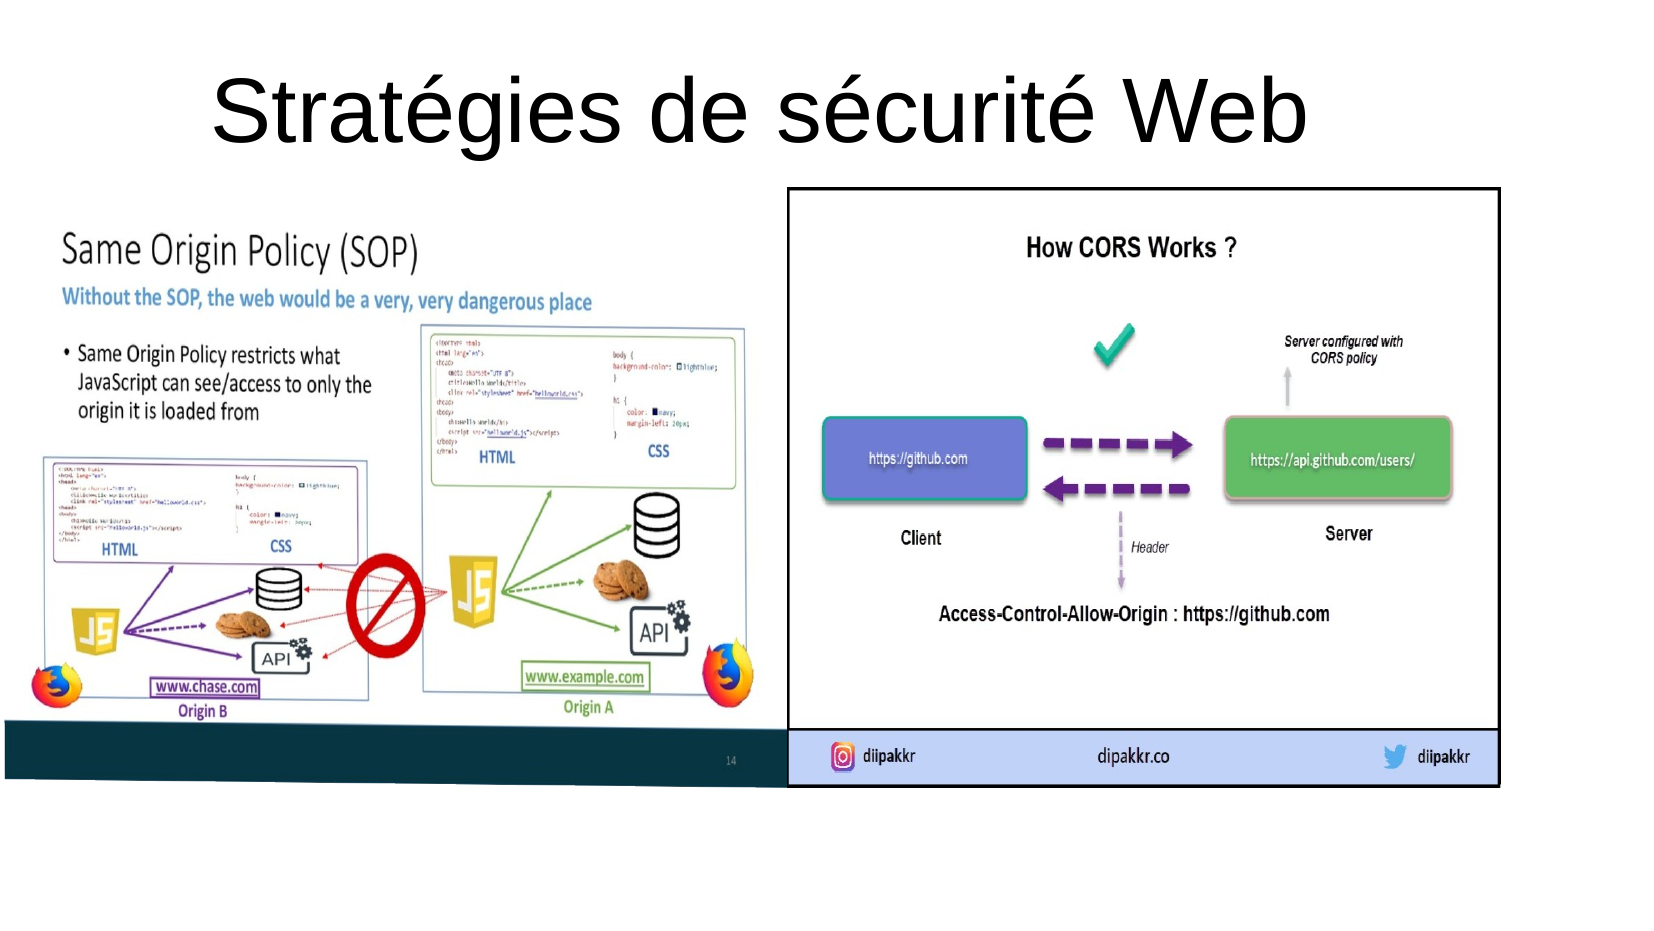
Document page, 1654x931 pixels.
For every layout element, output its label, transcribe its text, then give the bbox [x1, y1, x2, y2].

title Stratégies de sécurité Web [96, 33, 1426, 188]
picture [0, 187, 1501, 788]
picture [312, 779, 331, 783]
